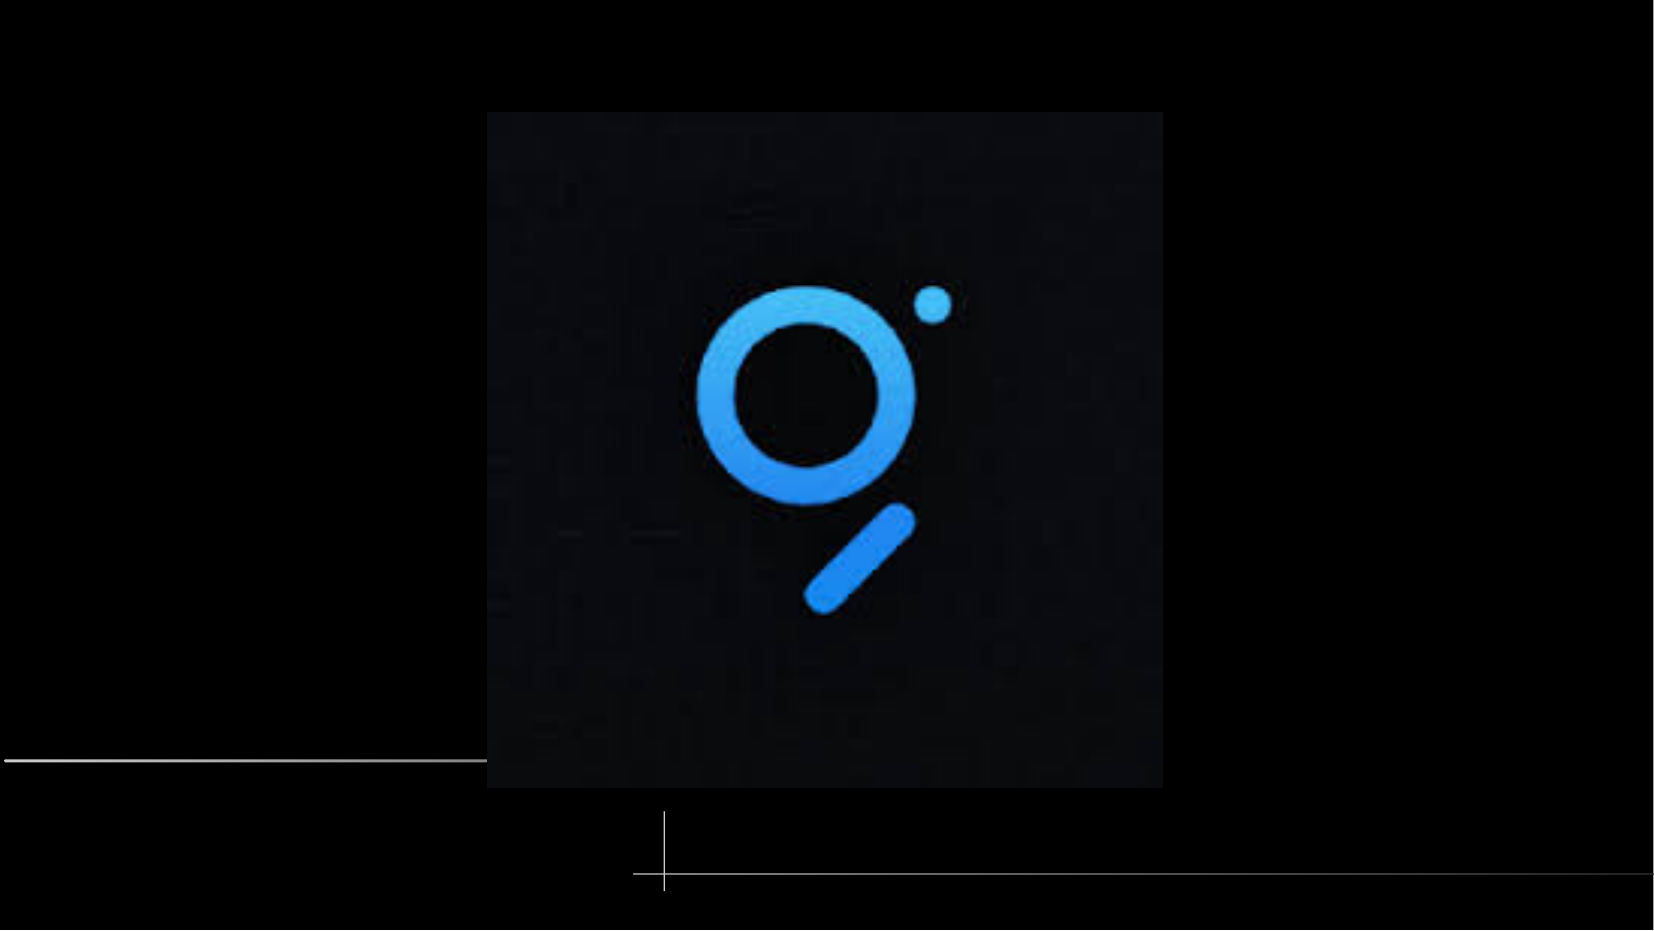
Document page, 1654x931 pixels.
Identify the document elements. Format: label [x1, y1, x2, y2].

picture [487, 112, 1163, 788]
